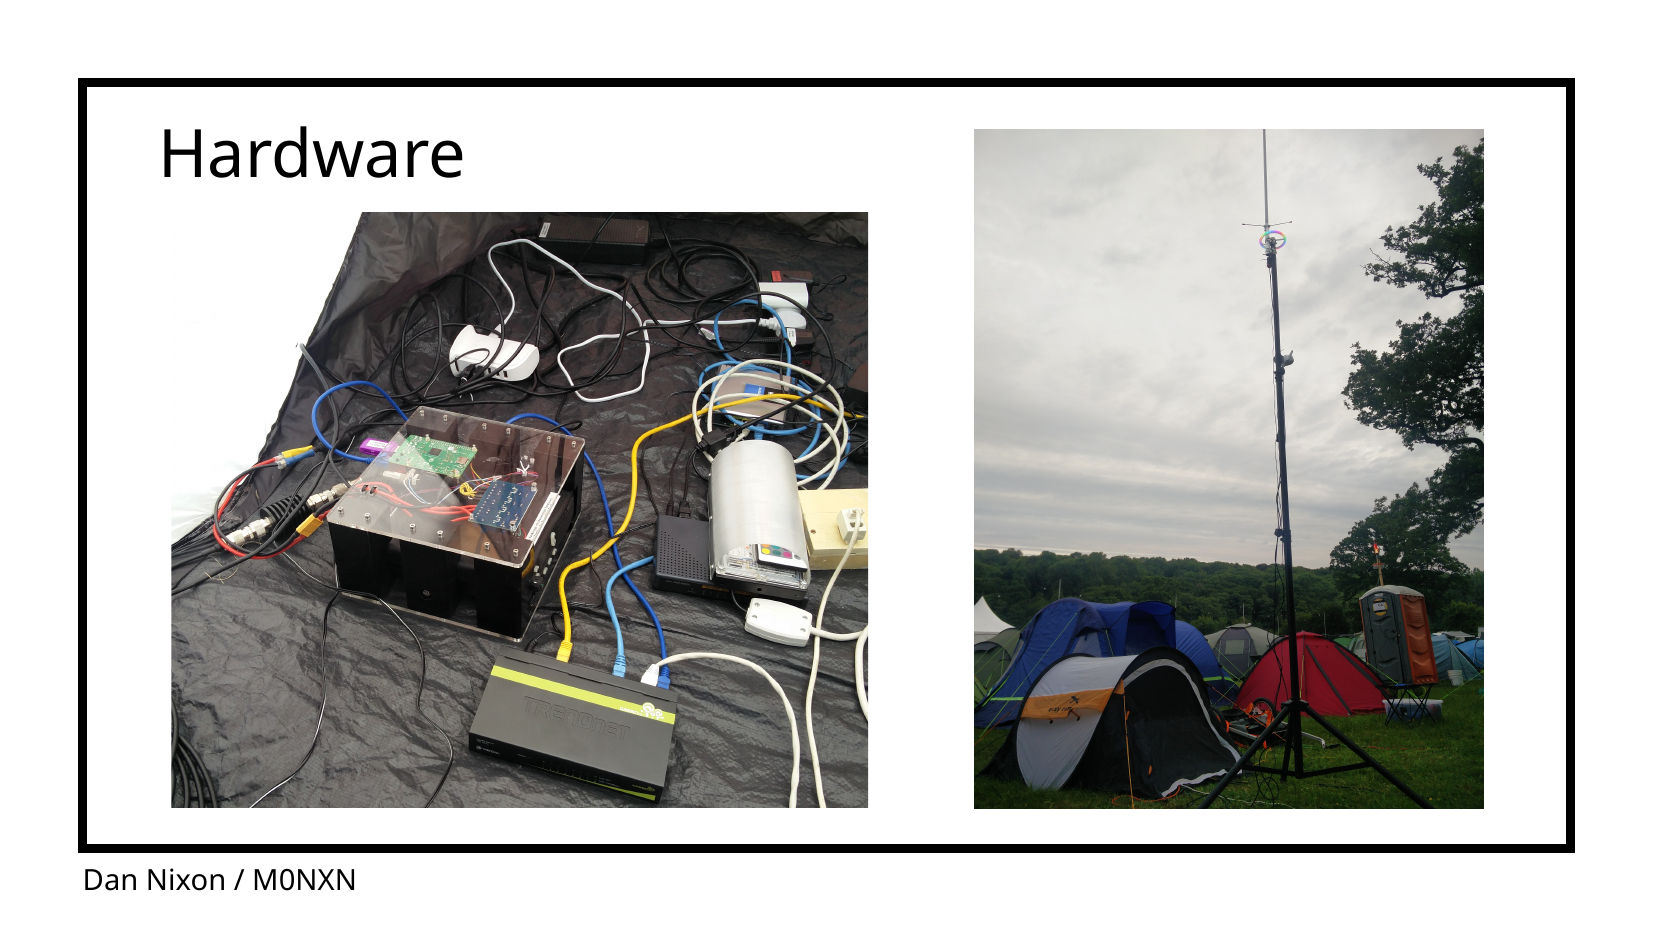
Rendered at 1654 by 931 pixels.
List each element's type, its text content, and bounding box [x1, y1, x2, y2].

picture [171, 212, 869, 808]
picture [974, 129, 1484, 809]
subtitle Hardware [82, 82, 1571, 849]
